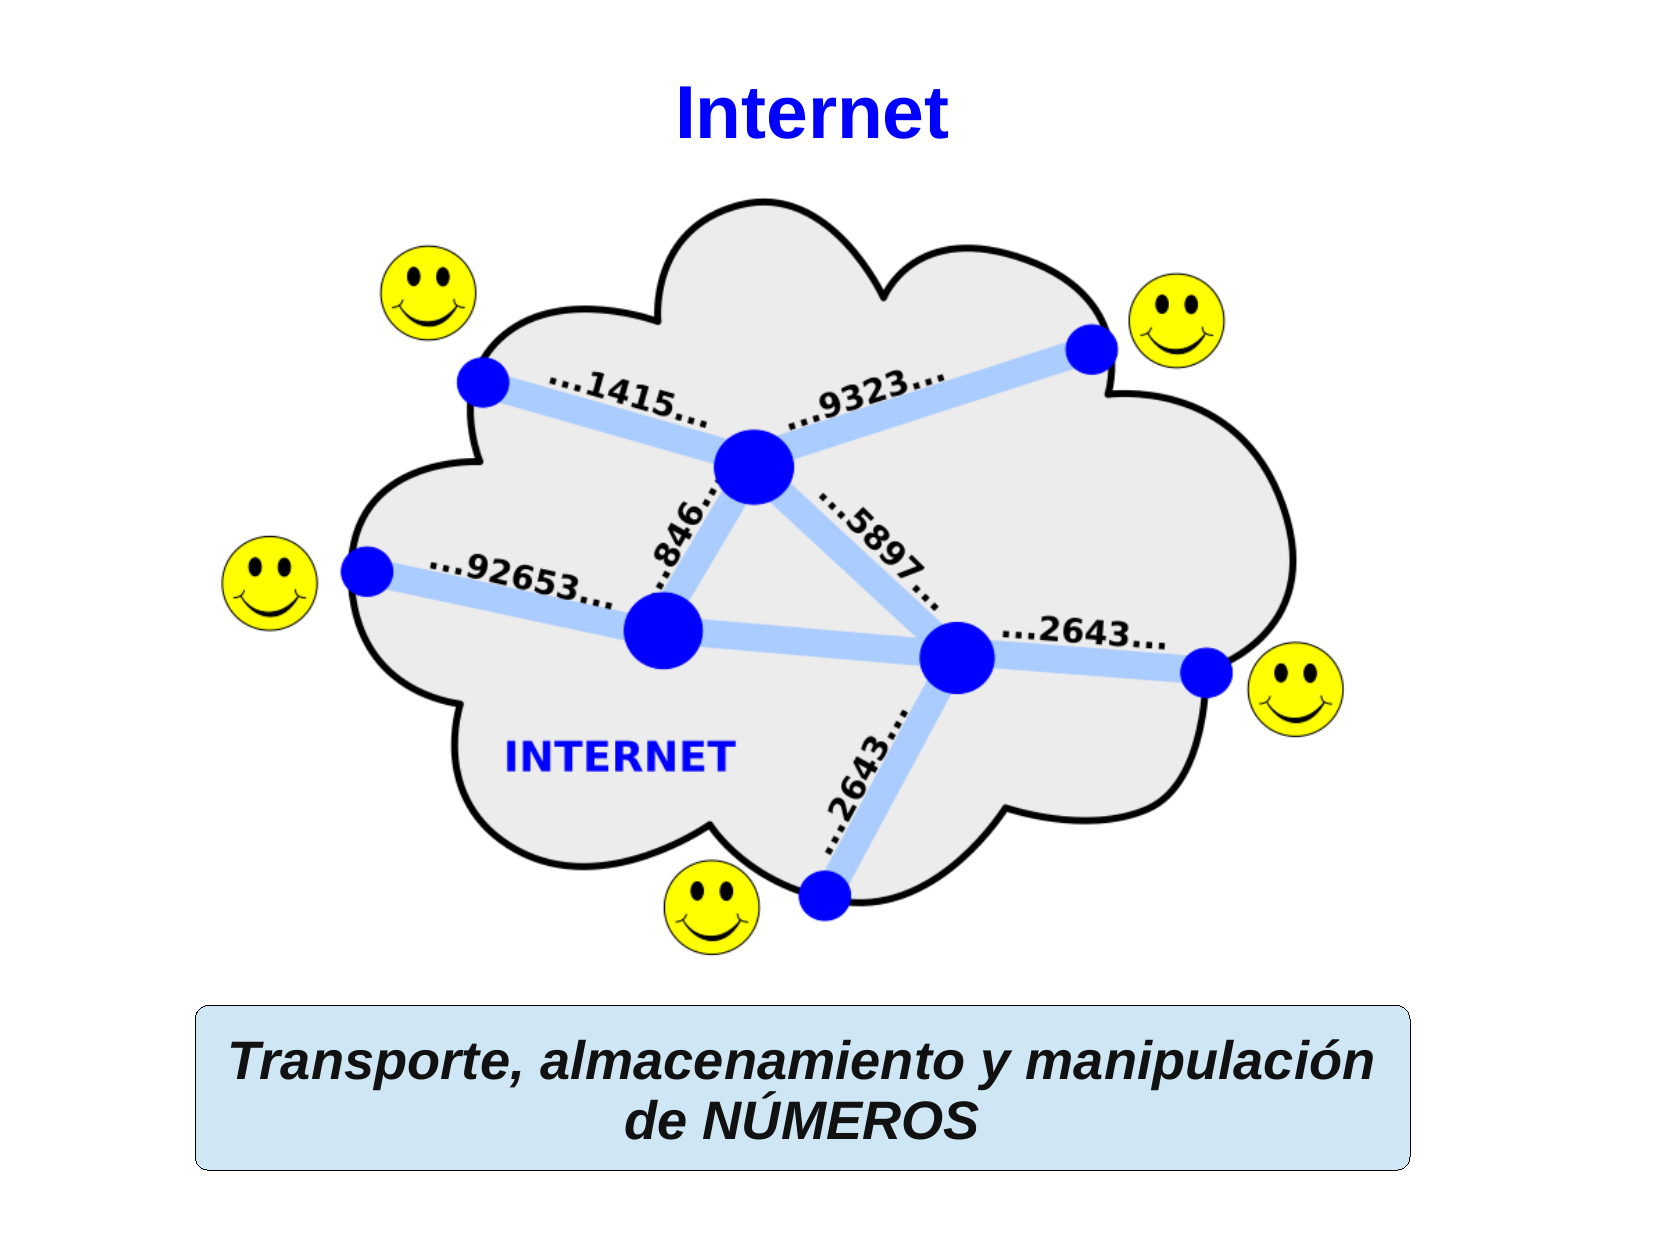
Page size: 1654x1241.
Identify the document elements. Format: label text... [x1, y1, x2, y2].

text_box Transporte, almacenamiento y manipulación de NÚMEROS [195, 1011, 1411, 1171]
text_box Internet [64, 60, 1561, 166]
text_box [197, 1005, 1408, 1011]
picture [195, 166, 1366, 976]
